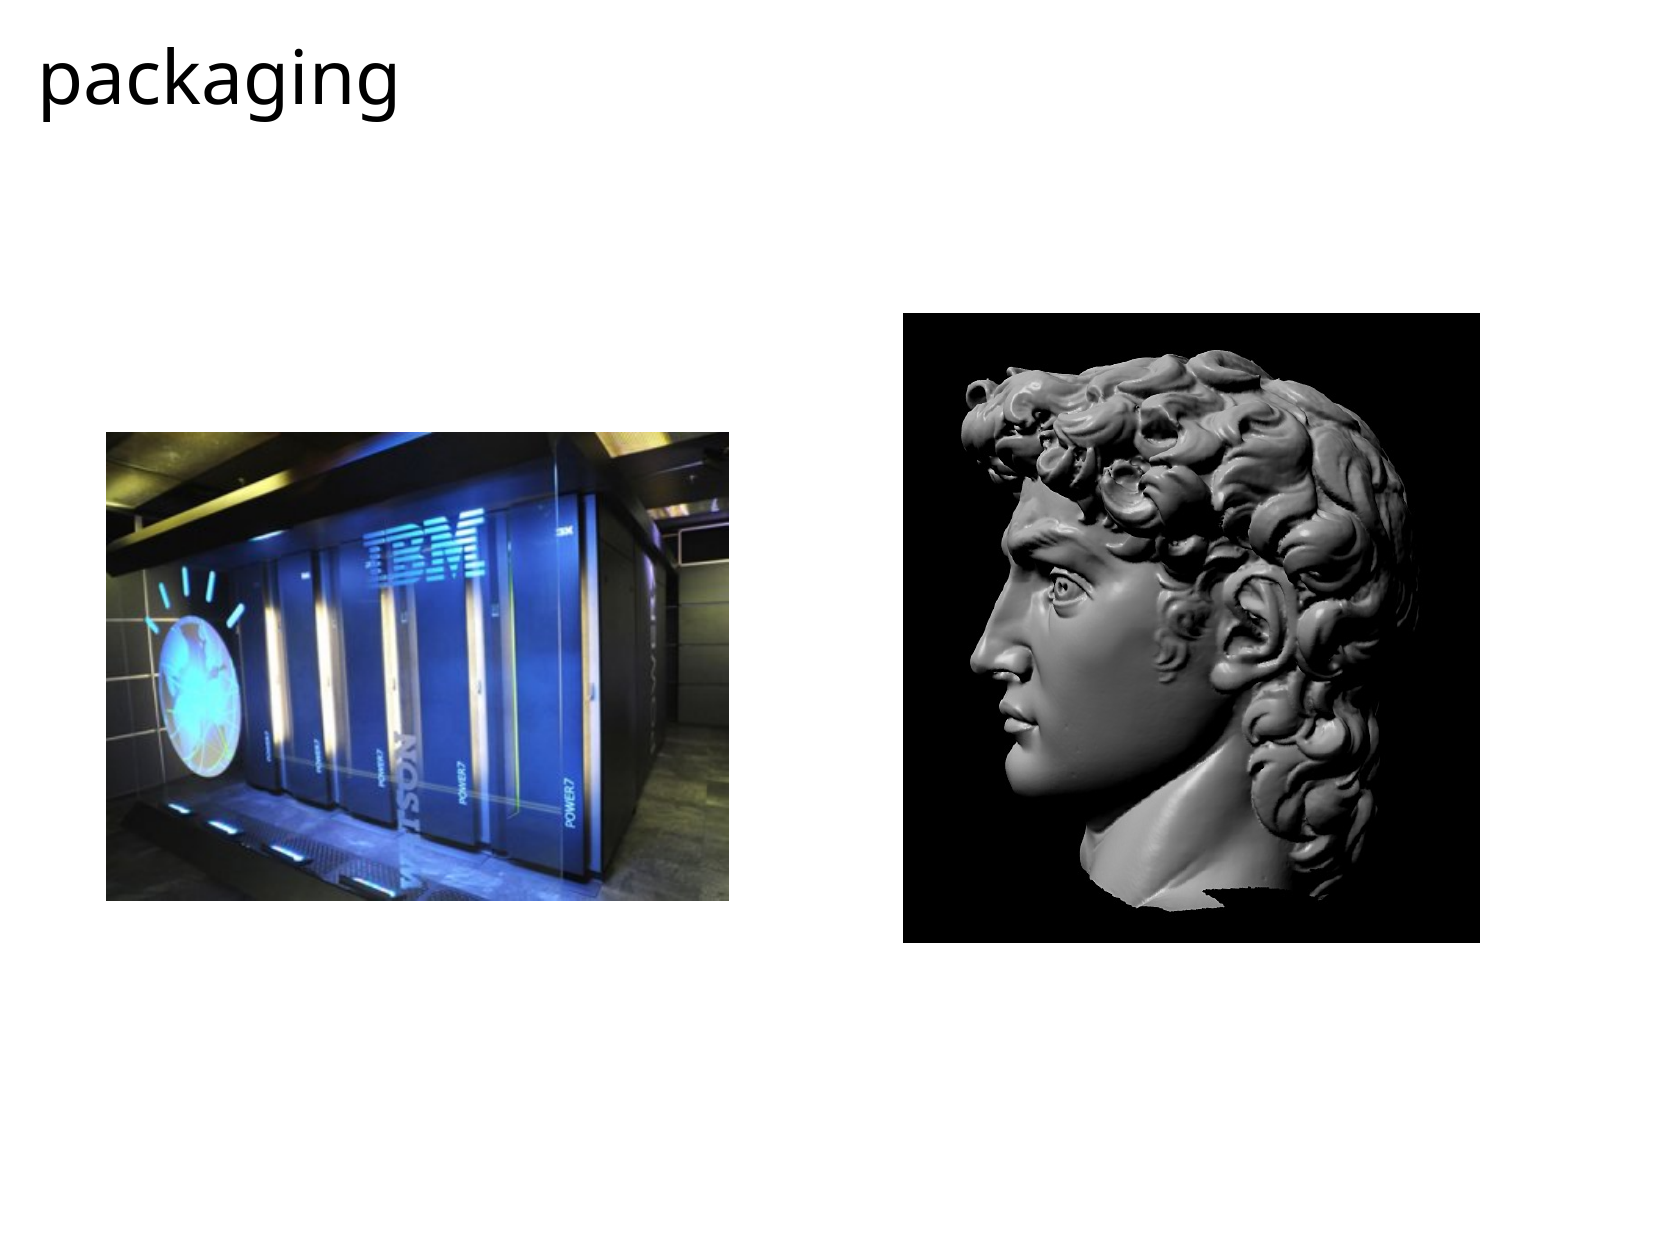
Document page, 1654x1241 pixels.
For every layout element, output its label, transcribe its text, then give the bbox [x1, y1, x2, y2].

picture [903, 313, 1480, 943]
picture [106, 432, 729, 901]
title packaging [37, 0, 1613, 151]
